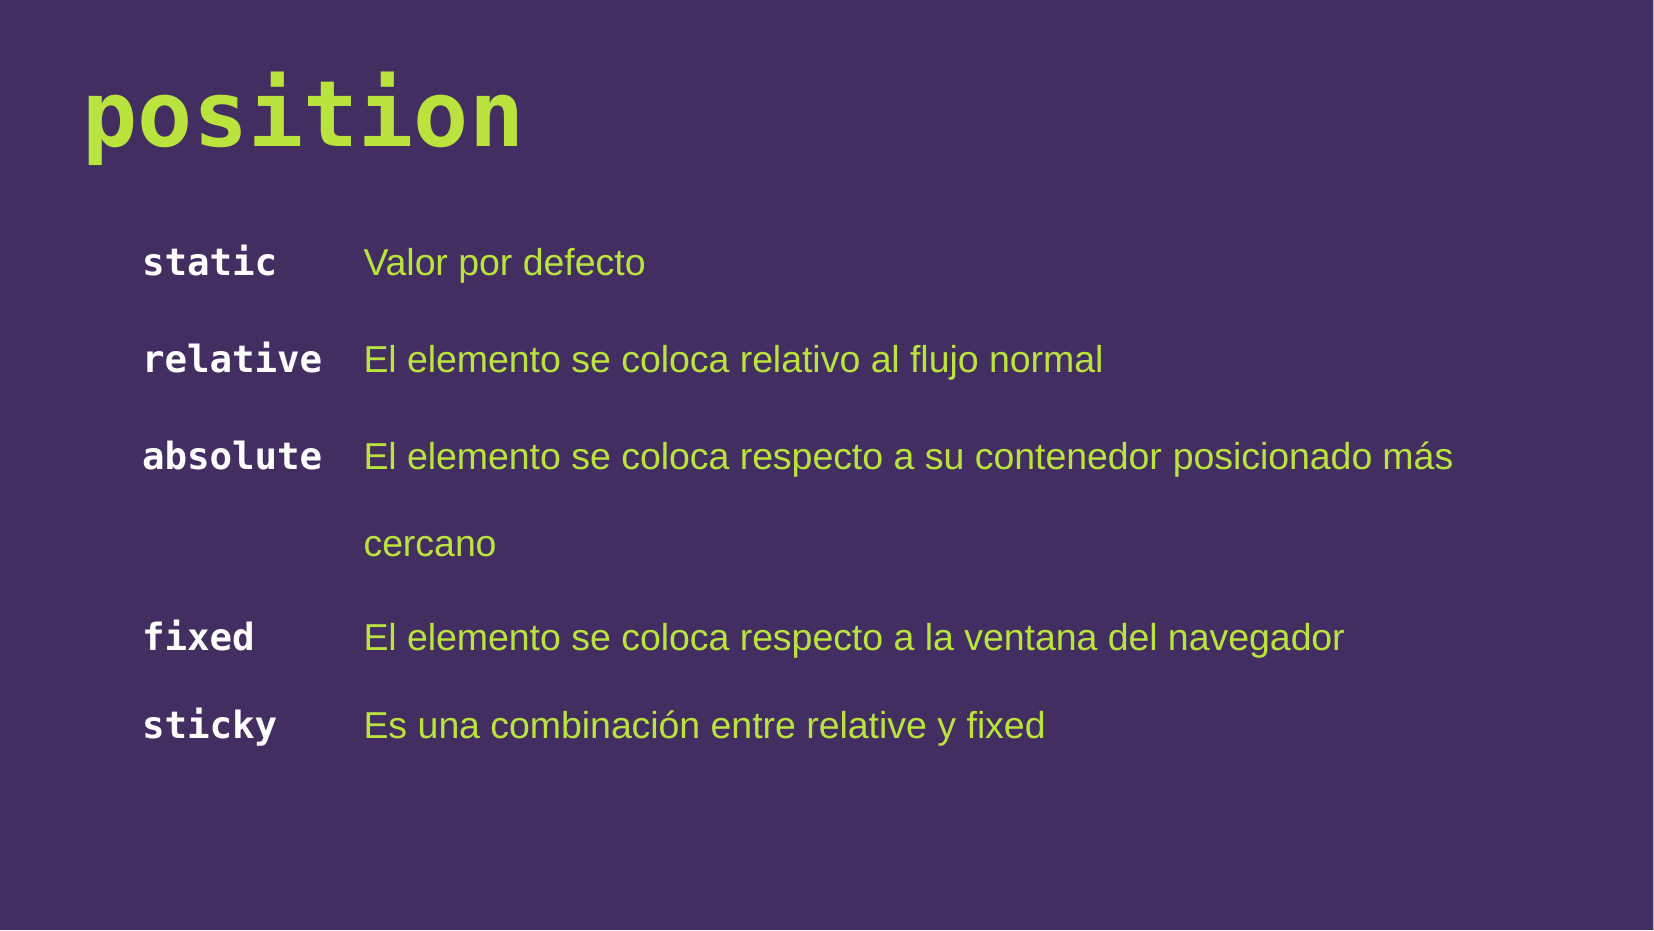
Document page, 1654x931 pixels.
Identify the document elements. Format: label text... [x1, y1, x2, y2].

subtitle static Valor por defecto relative El elemento se coloca relativo al flujo normal absolute El elemento se coloca respecto a su contenedor posicionado más cercano fixed El elemento se coloca respecto a la ventana del navegador sticky Es una combinación entre relative y fixed [142, 214, 1512, 841]
title position [82, 37, 1571, 193]
